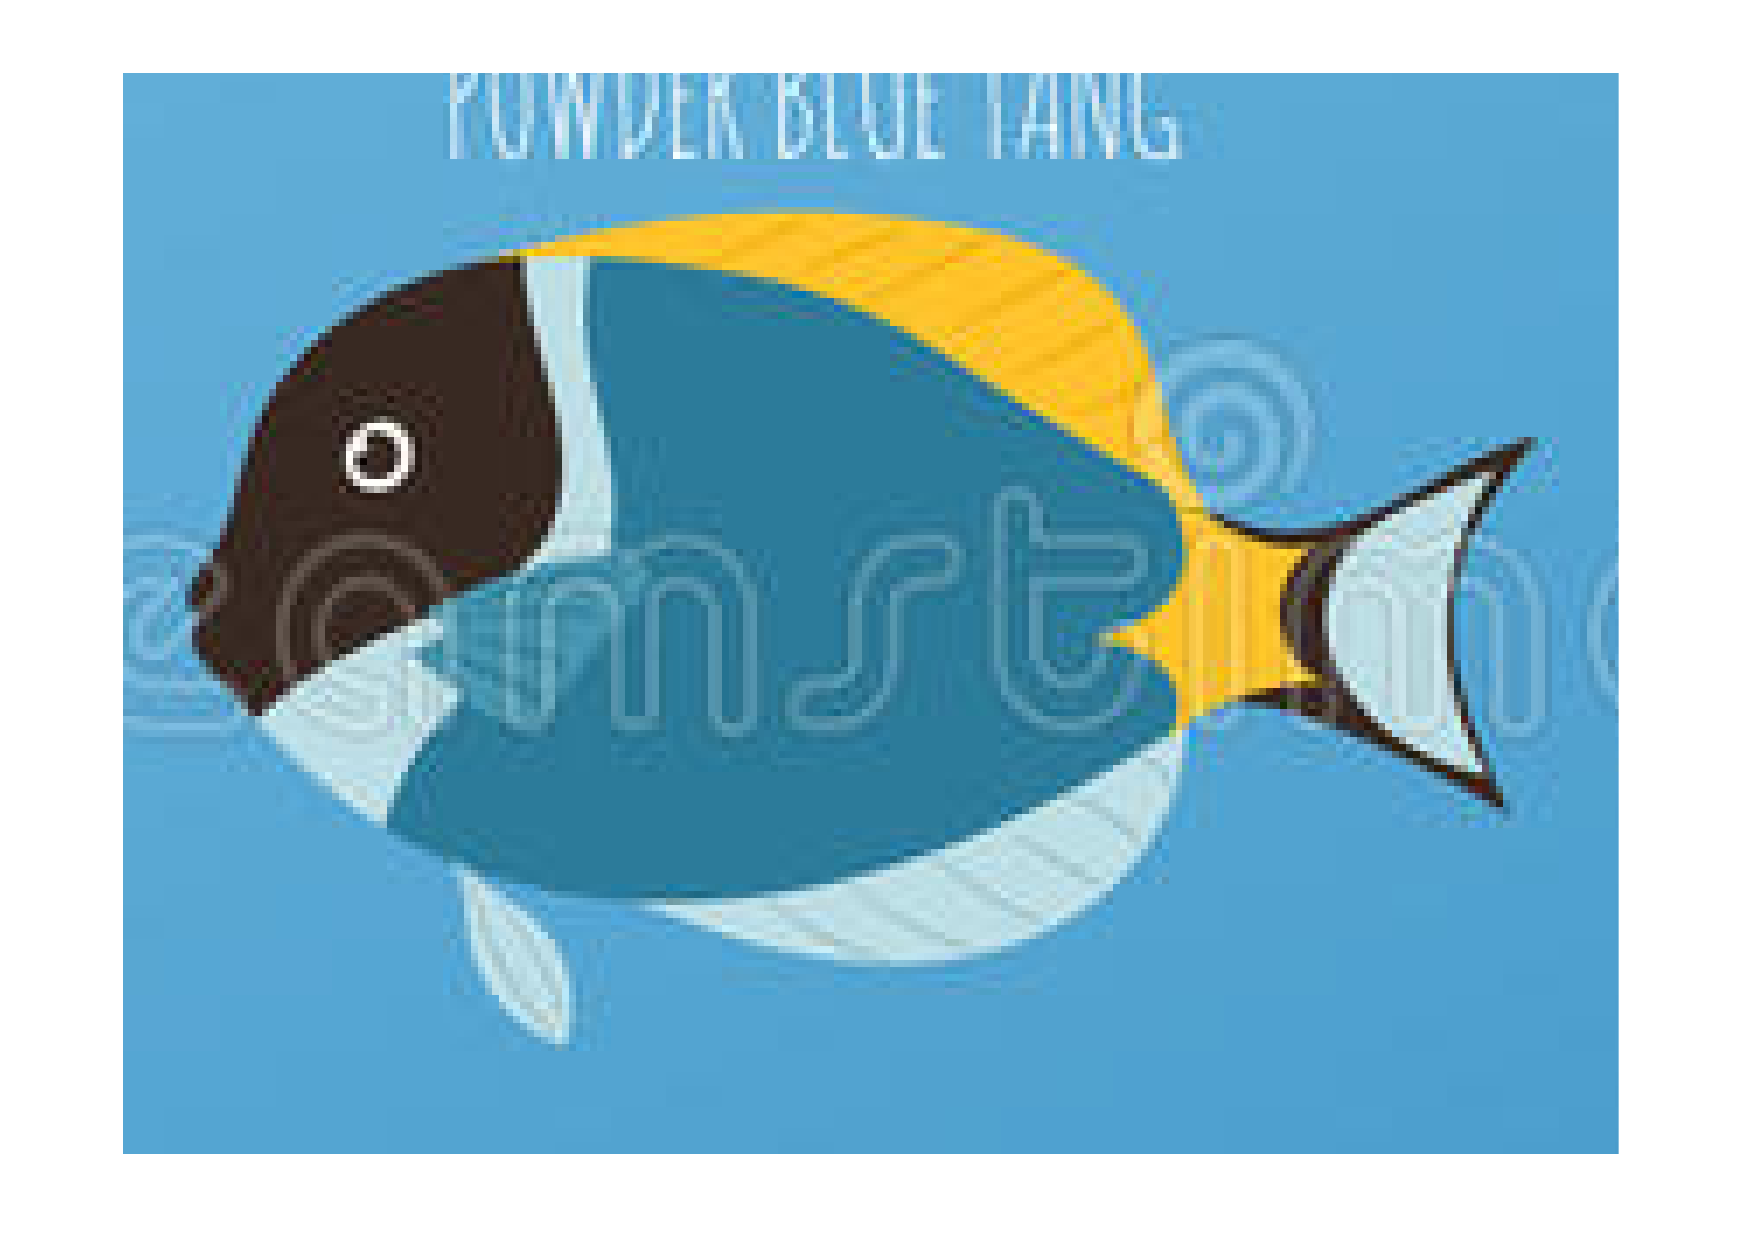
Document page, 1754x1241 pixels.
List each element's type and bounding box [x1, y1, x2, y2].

picture [123, 73, 1619, 1154]
